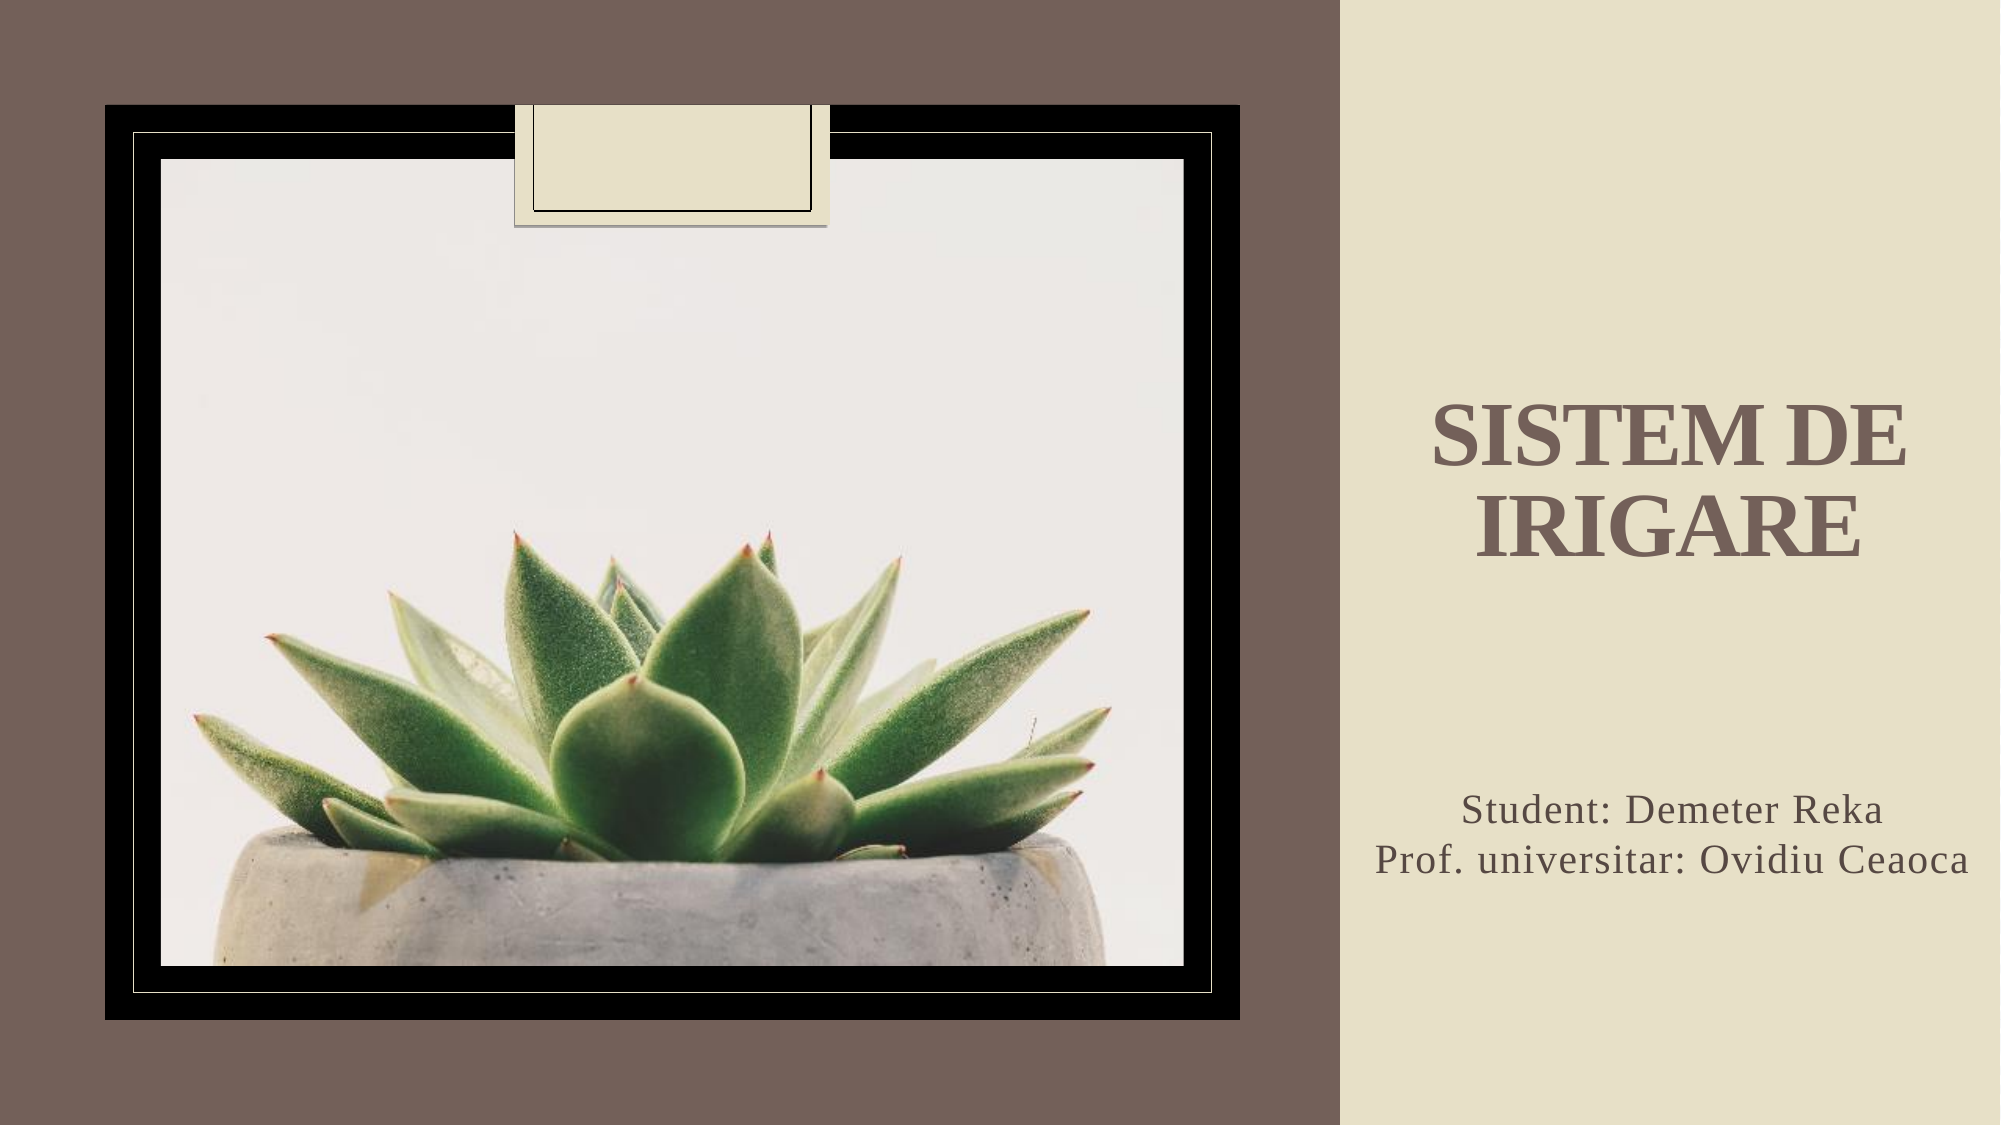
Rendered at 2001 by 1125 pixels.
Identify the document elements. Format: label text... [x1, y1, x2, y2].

picture [160, 159, 1184, 966]
text_box [0, 0, 2000, 1125]
title SISTEM DE IRIGARE [1339, 105, 2000, 863]
subtitle Student: Demeter Reka Prof. universitar: Ovidiu Ceaoca [1344, 773, 2000, 1020]
